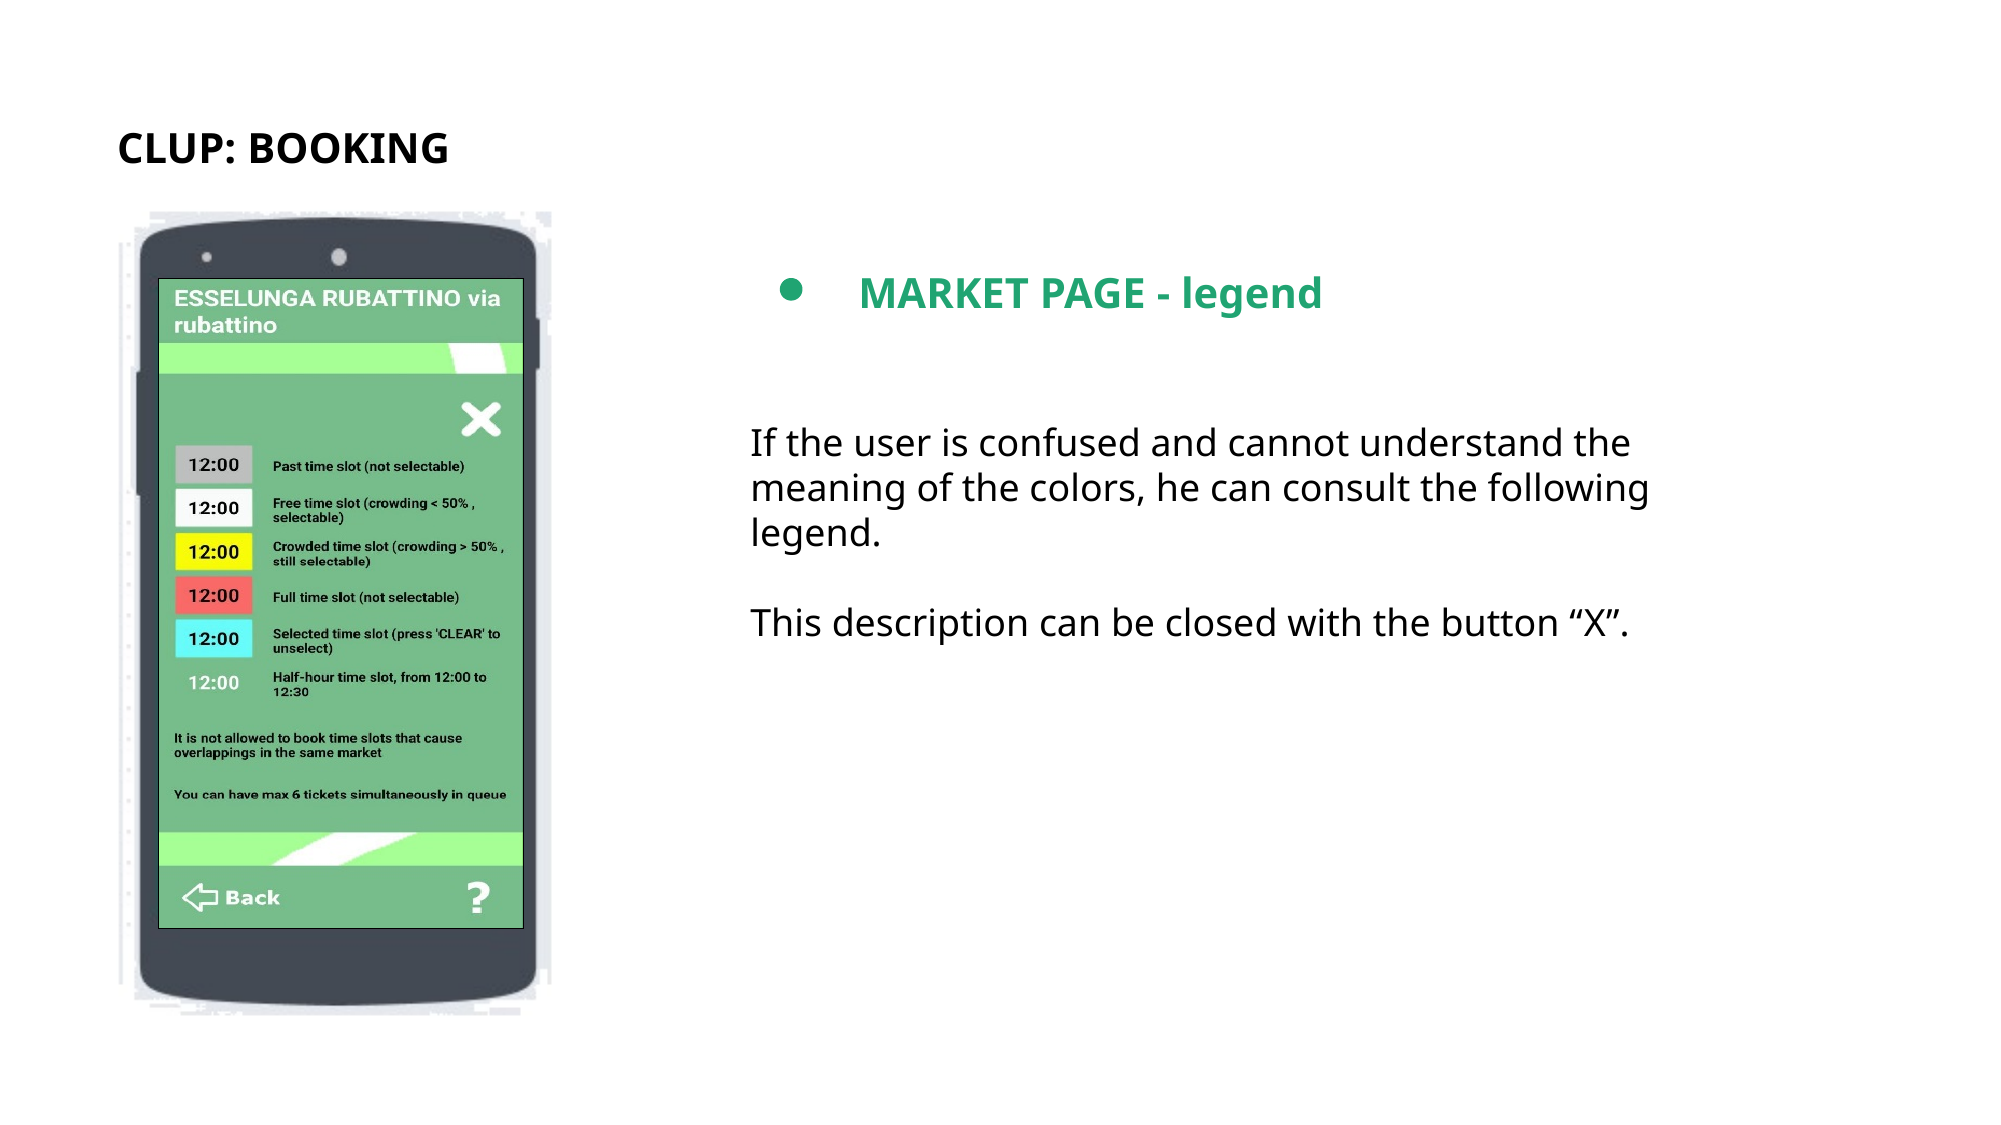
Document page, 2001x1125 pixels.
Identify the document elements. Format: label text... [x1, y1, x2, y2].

text_box If the user is confused and cannot understand the meaning of the colors, he can consult the following legend. This description can be closed with the button “X”. [735, 411, 1704, 818]
text_box MARKET PAGE - legend [843, 264, 1442, 315]
text_box [779, 278, 803, 301]
title CLUP: BOOKING [102, 118, 1056, 230]
picture [83, 181, 593, 1047]
